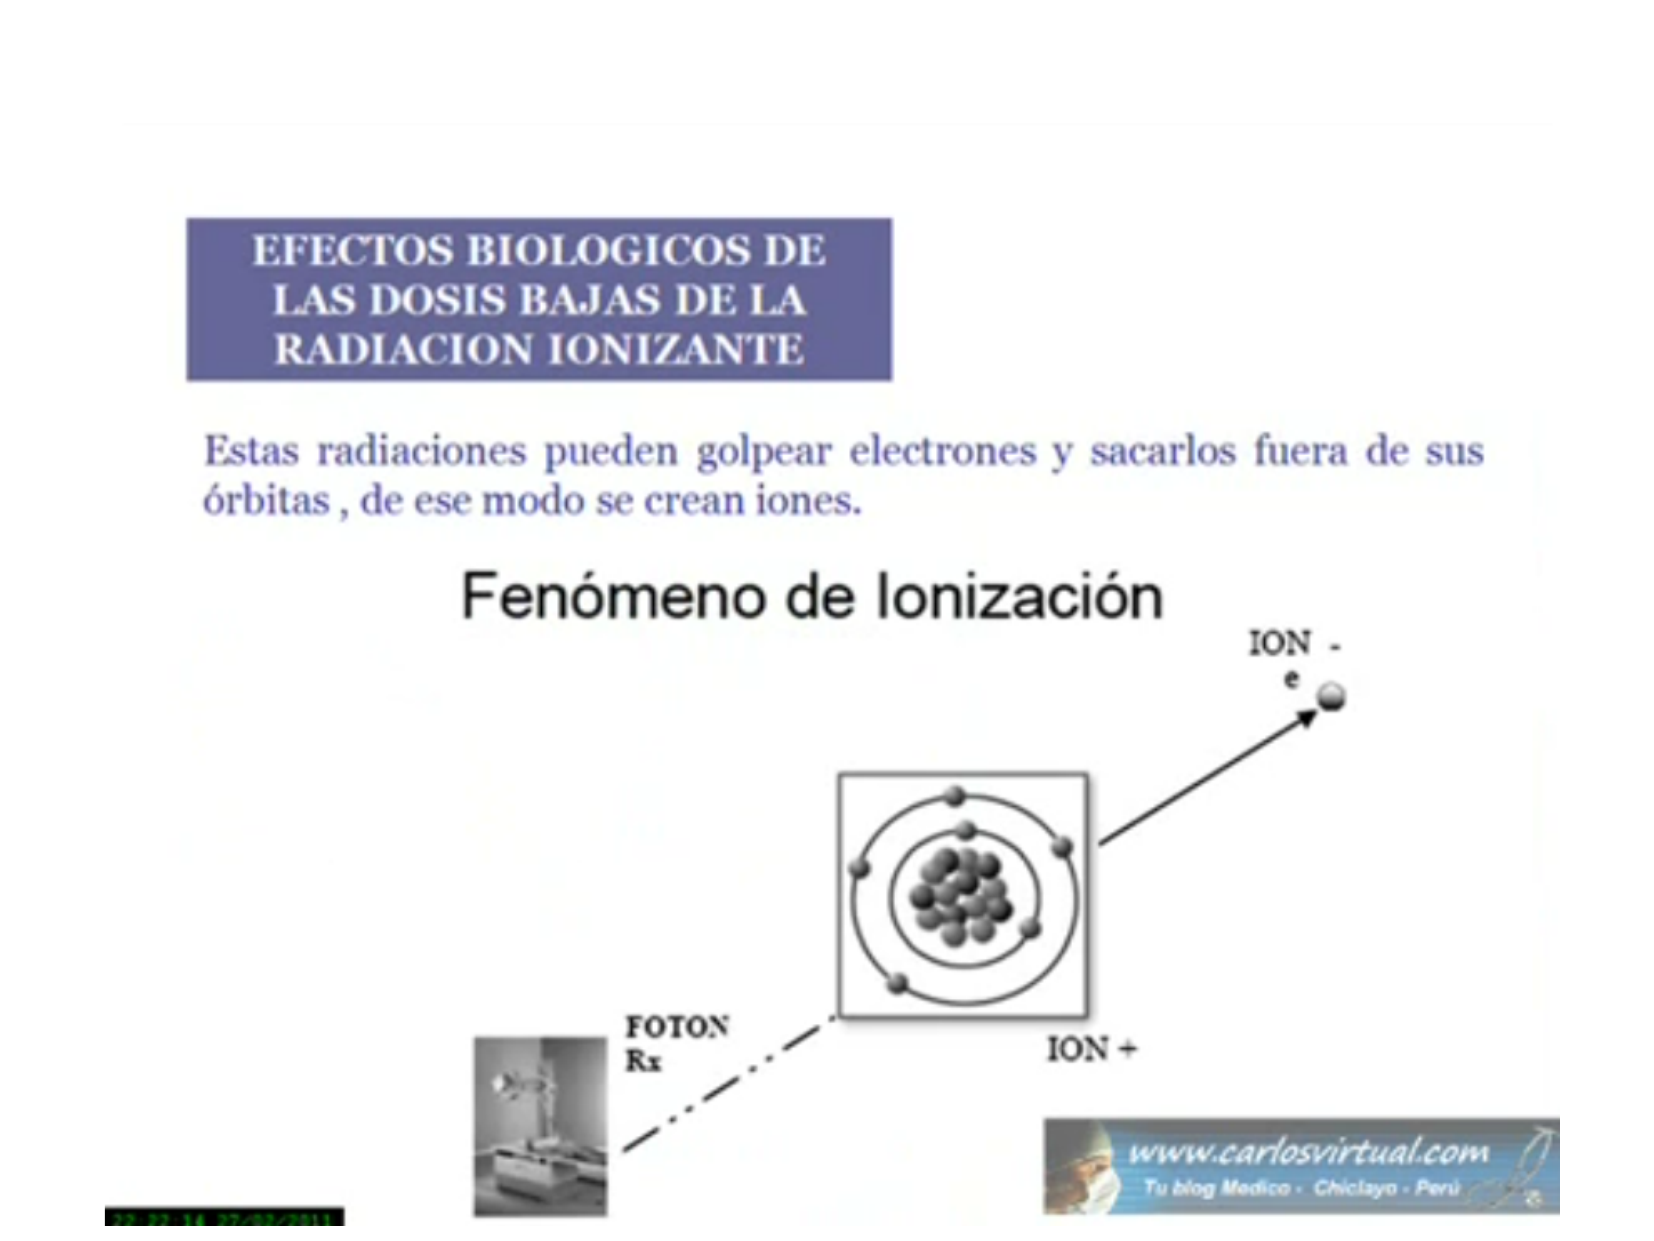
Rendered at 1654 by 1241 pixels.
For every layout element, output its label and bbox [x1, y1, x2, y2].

picture [104, 123, 1561, 1226]
